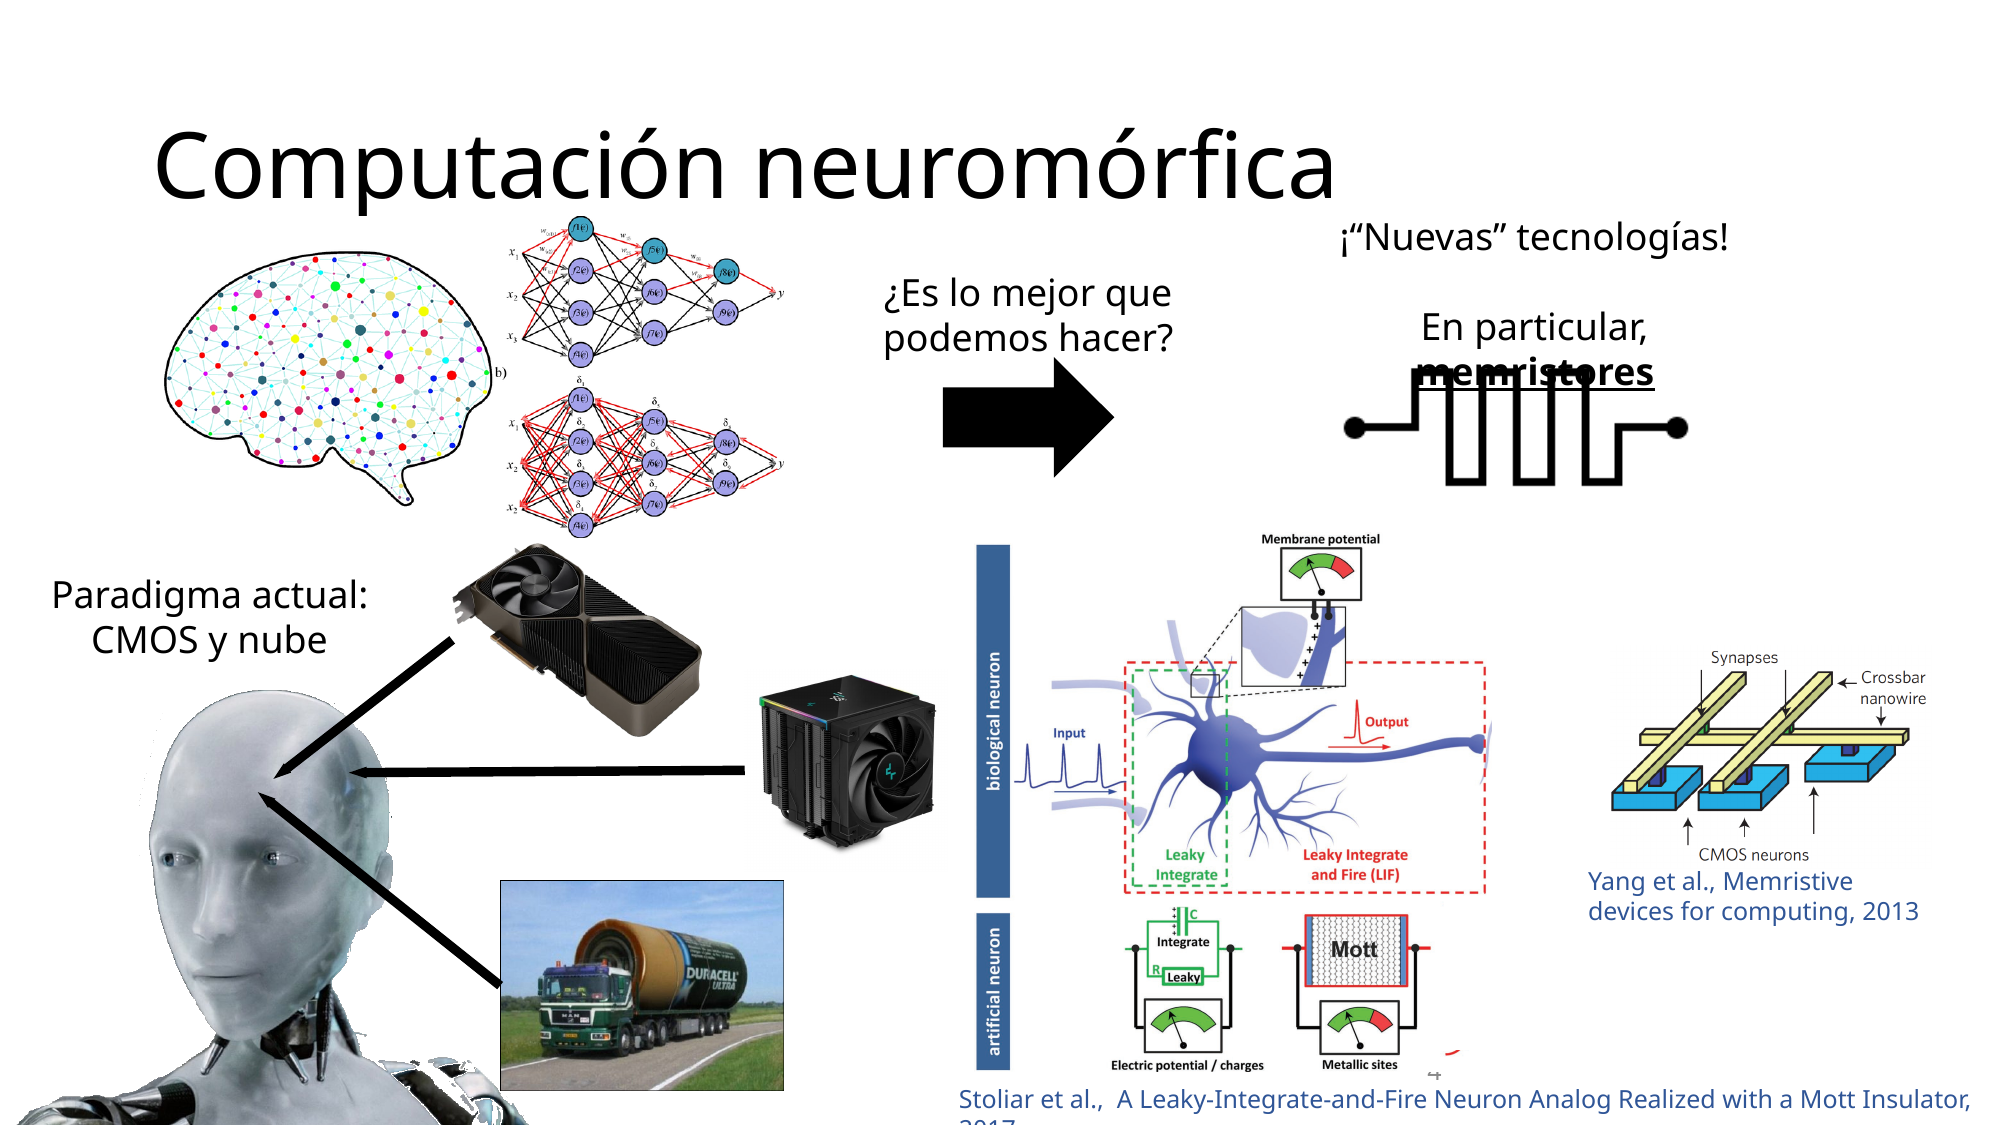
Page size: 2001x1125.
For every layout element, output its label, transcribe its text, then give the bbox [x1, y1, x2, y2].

title Computación neuromórfica [137, 59, 1863, 278]
text_box [943, 368, 1113, 476]
text_box Paradigma actual: CMOS y nube [0, 563, 442, 670]
picture [744, 669, 948, 872]
picture [959, 357, 1982, 1072]
picture [0, 216, 784, 1125]
text_box ¿Es lo mejor que podemos hacer? [796, 278, 1261, 368]
text_box 4 [1412, 1072, 1863, 1076]
text_box Yang et al., Memristive devices for computing, 2013 [1573, 857, 1950, 934]
text_box ¡“Nuevas” tecnologías! En particular, memristores [1297, 205, 1772, 357]
text_box Stoliar et al., A Leaky-Integrate-and-Fire Neuron Analog Realized with a Mott Insulator, 2017 [943, 1076, 1996, 1122]
